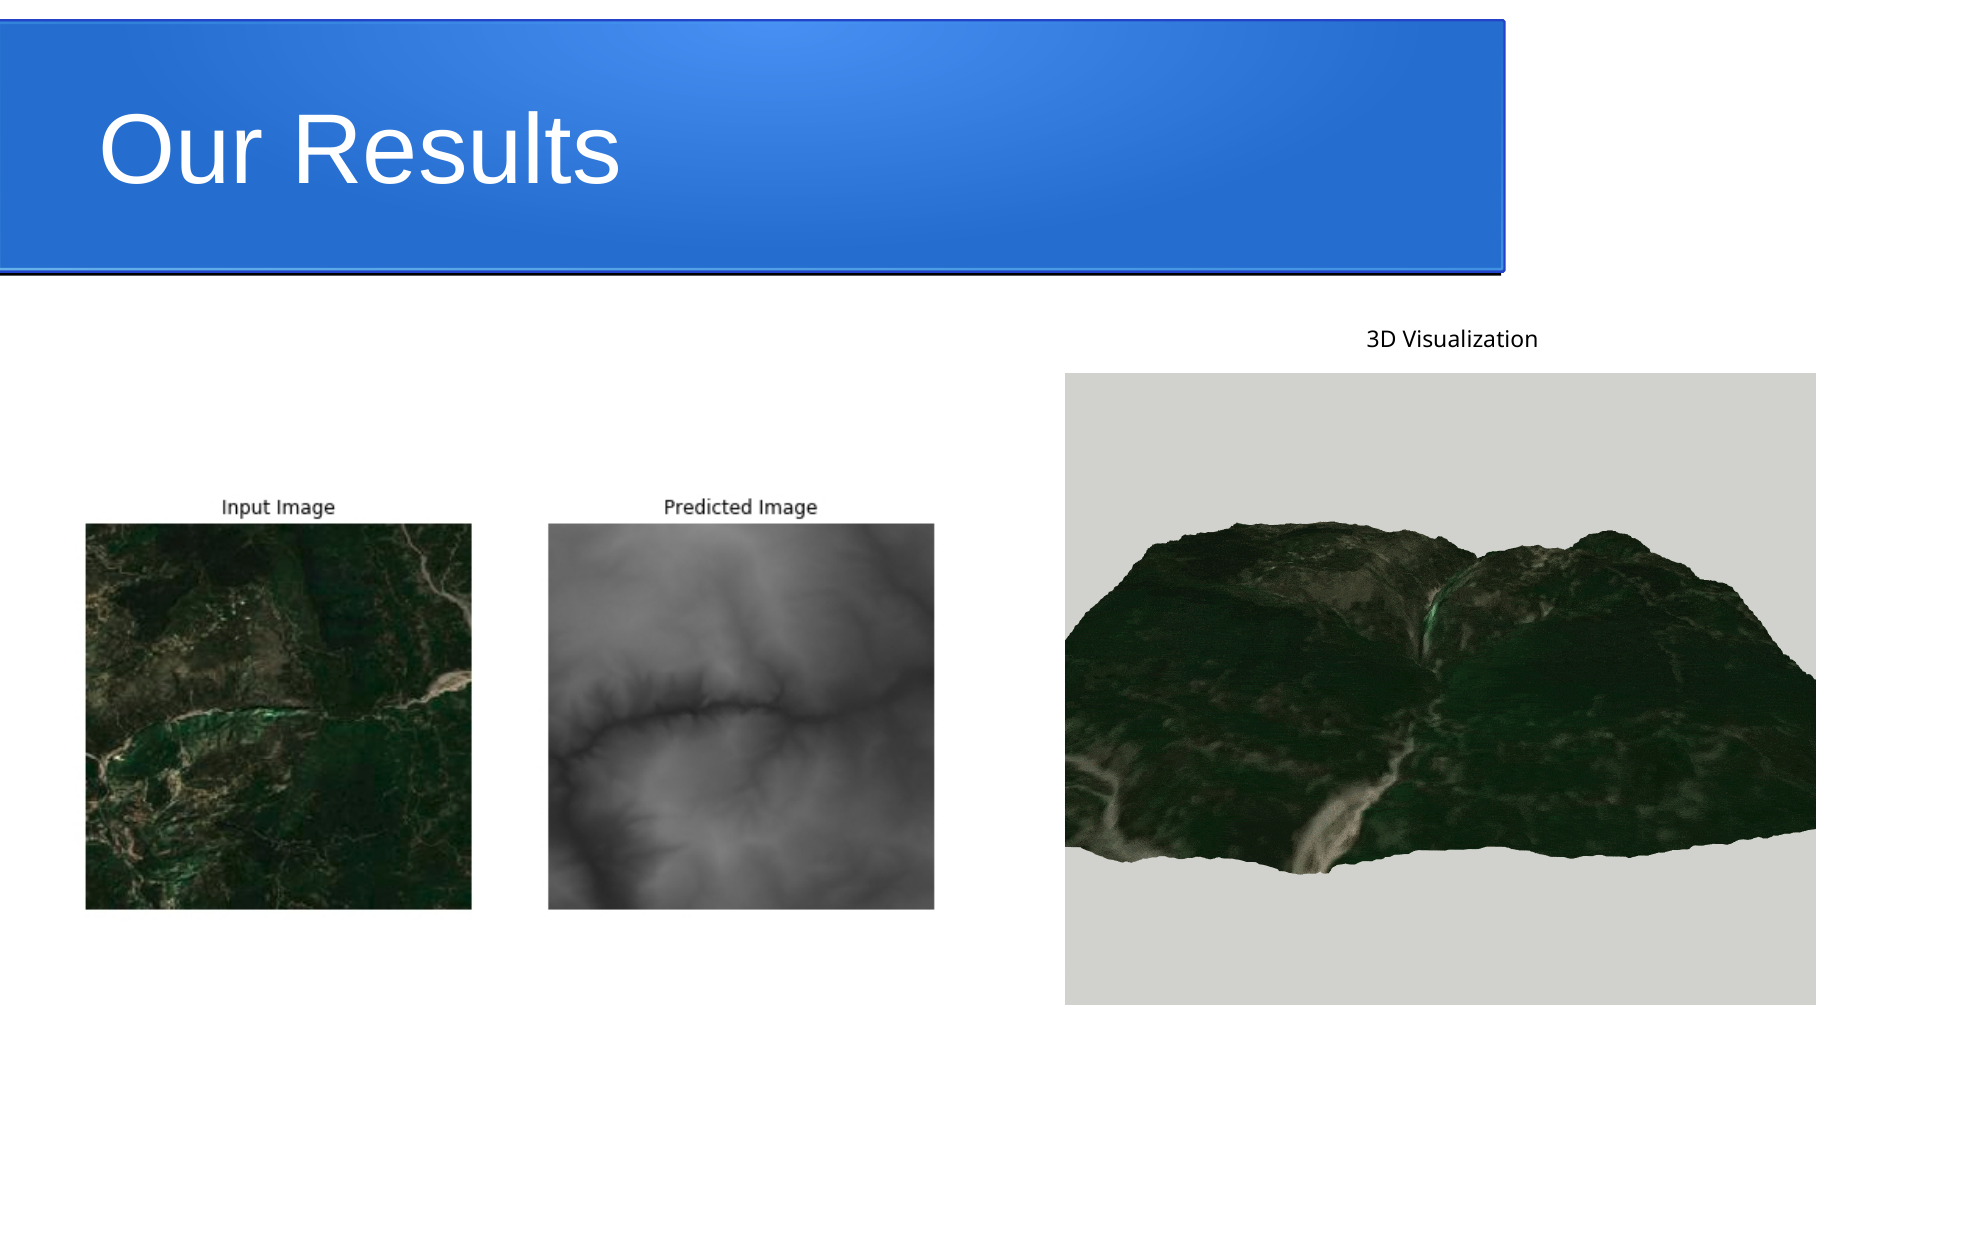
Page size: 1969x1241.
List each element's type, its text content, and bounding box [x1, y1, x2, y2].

title Our Results [98, 47, 1470, 252]
picture [1065, 373, 1816, 1006]
picture [75, 494, 947, 924]
text_box 3D Visualization [1360, 305, 1546, 372]
